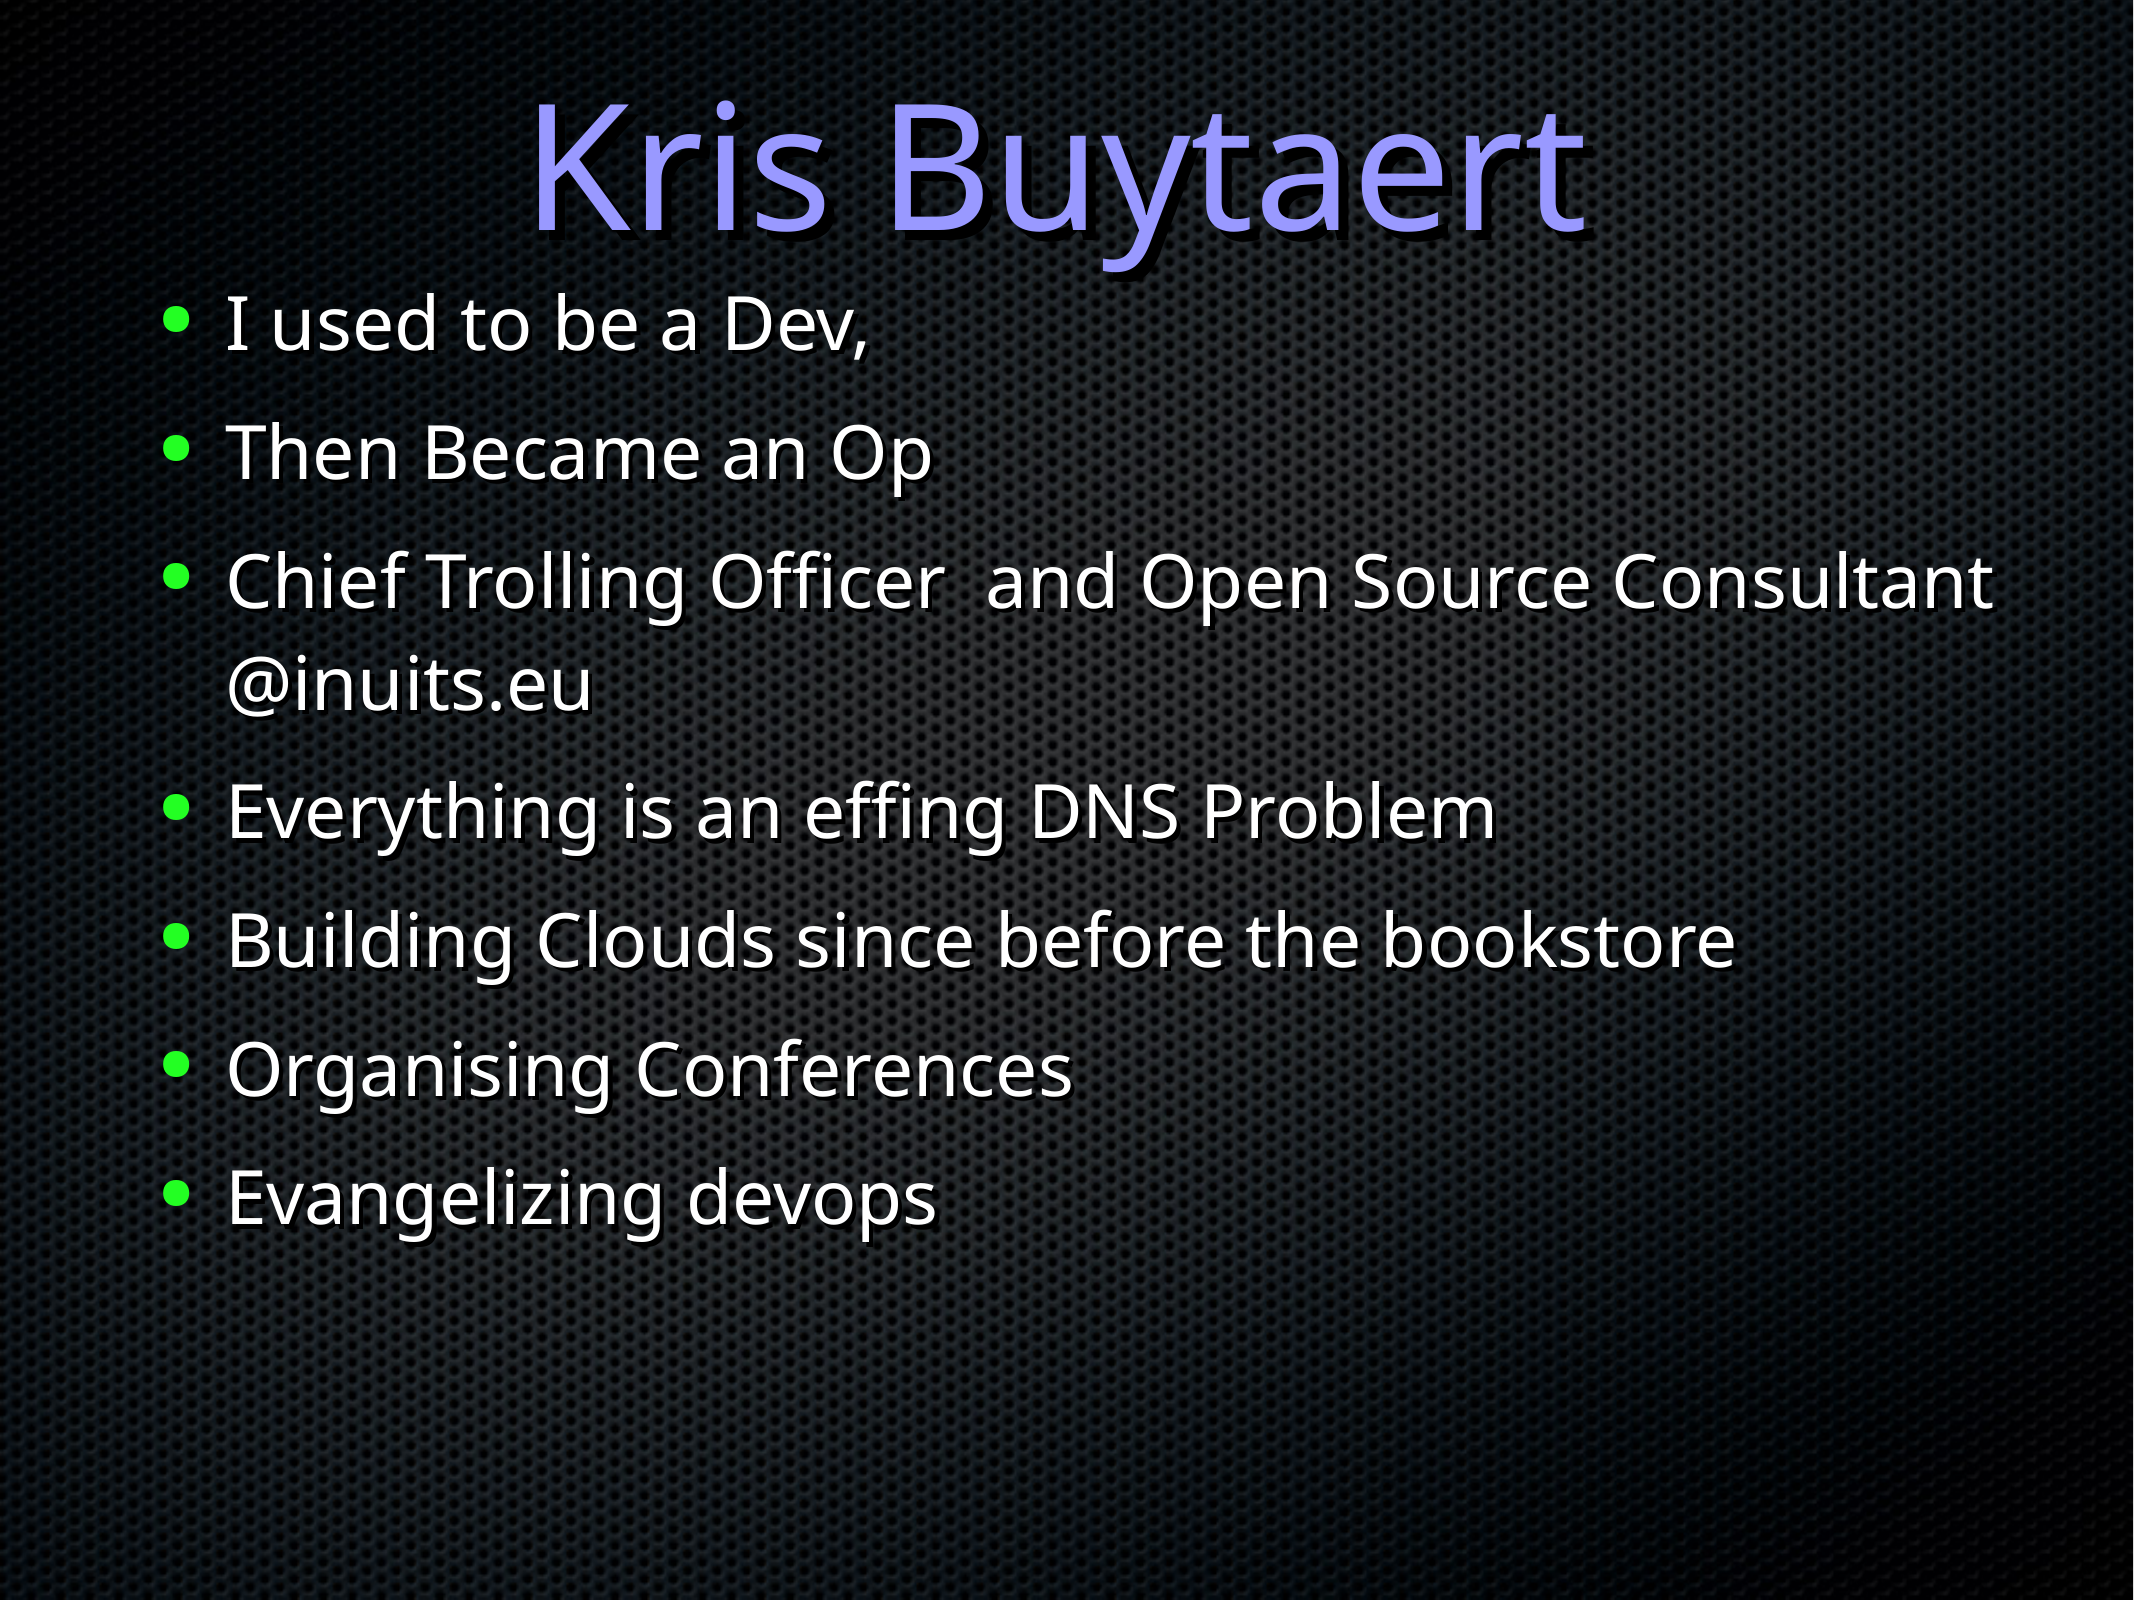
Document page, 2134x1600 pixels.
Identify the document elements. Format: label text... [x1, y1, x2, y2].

list I used to be a Dev, Then Became an Op Chief Trolling Officer and Open Source Consultant @inuits.eu Everything is an effing DNS Problem Building Clouds since before the bookstore Organising Conferences Evangelizing devops [150, 274, 2026, 1501]
title Kris Buytaert [118, 0, 1994, 325]
picture [0, 0, 2134, 1600]
